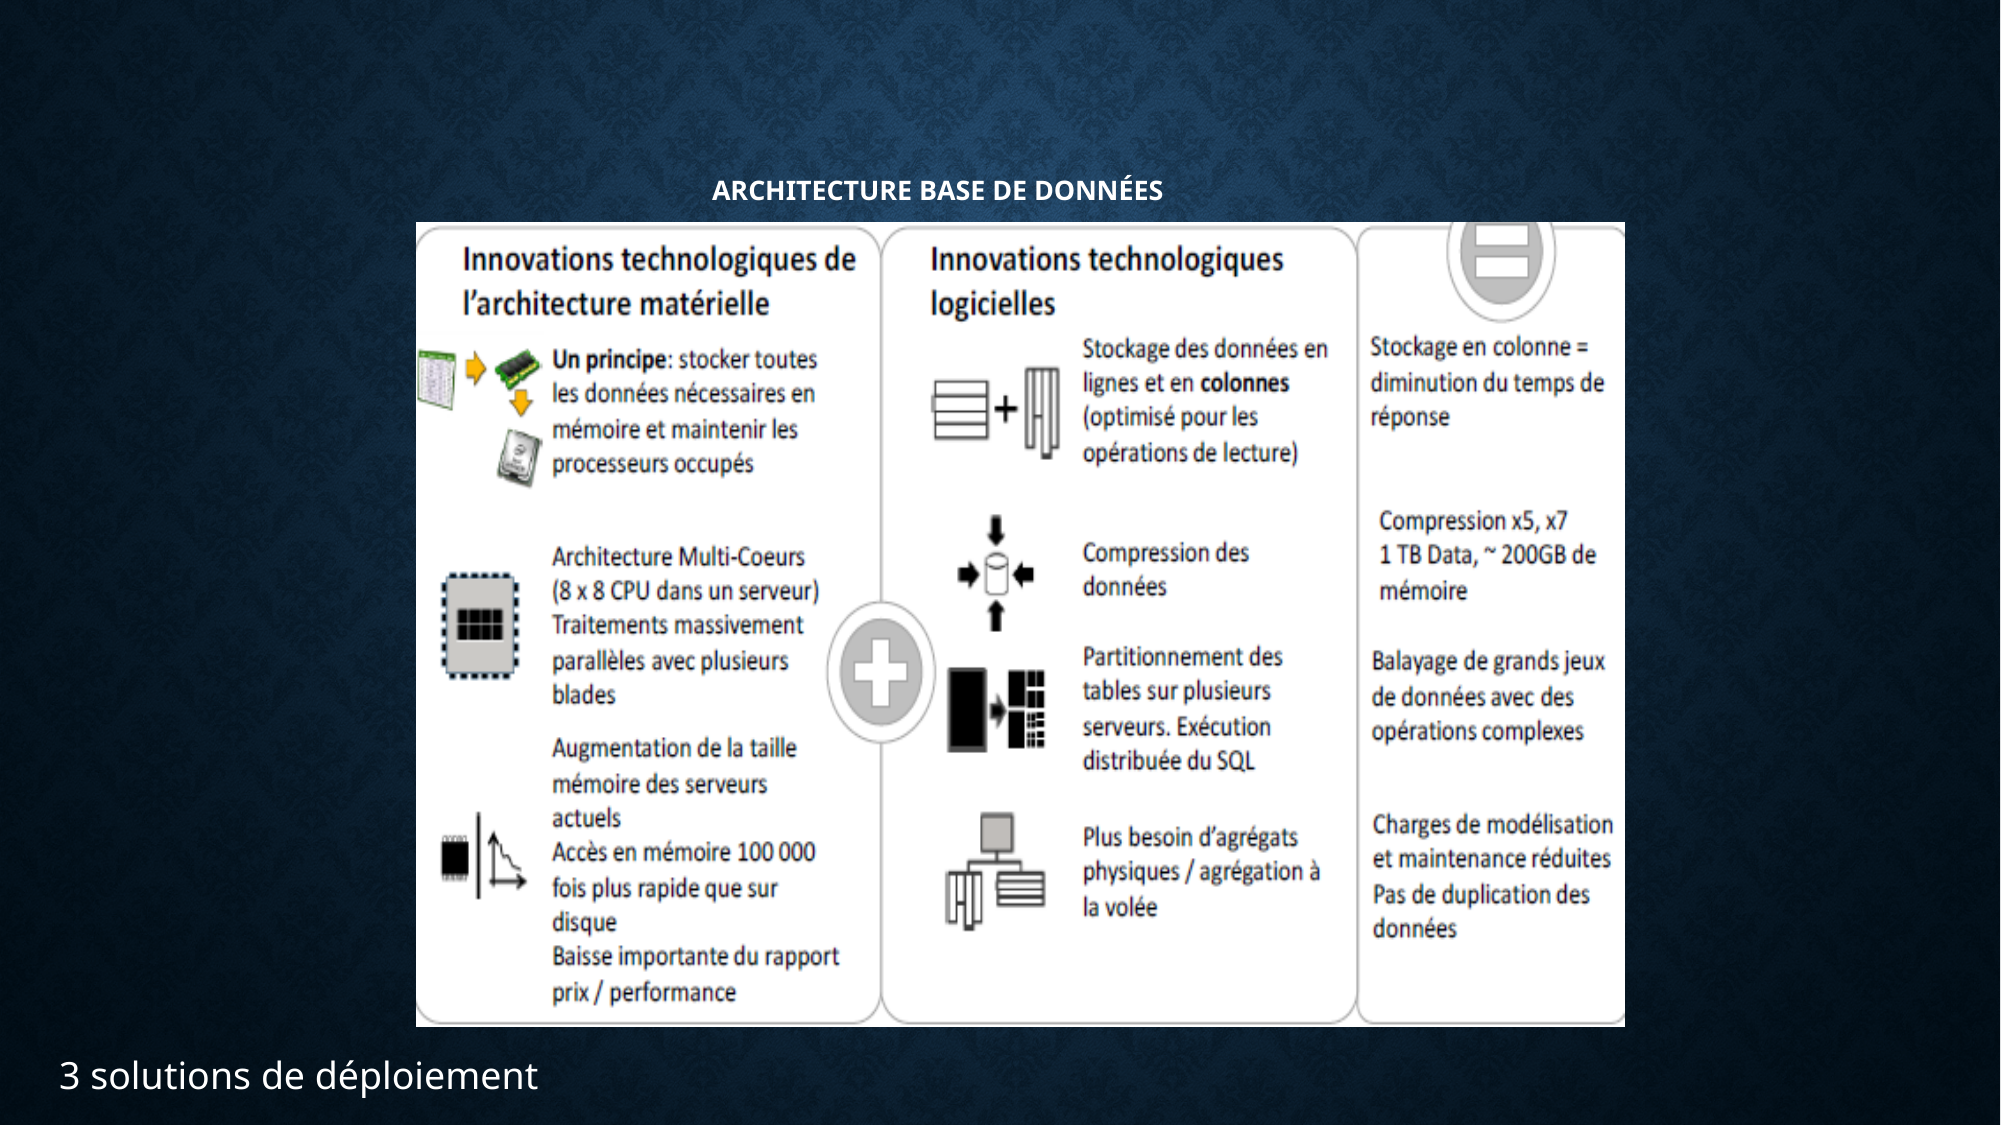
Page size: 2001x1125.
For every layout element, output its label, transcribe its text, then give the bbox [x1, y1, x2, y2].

picture [0, 0, 2001, 1125]
text_box 3 solutions de déploiement [44, 1045, 564, 1106]
title Architecture base de données [303, 165, 1579, 214]
